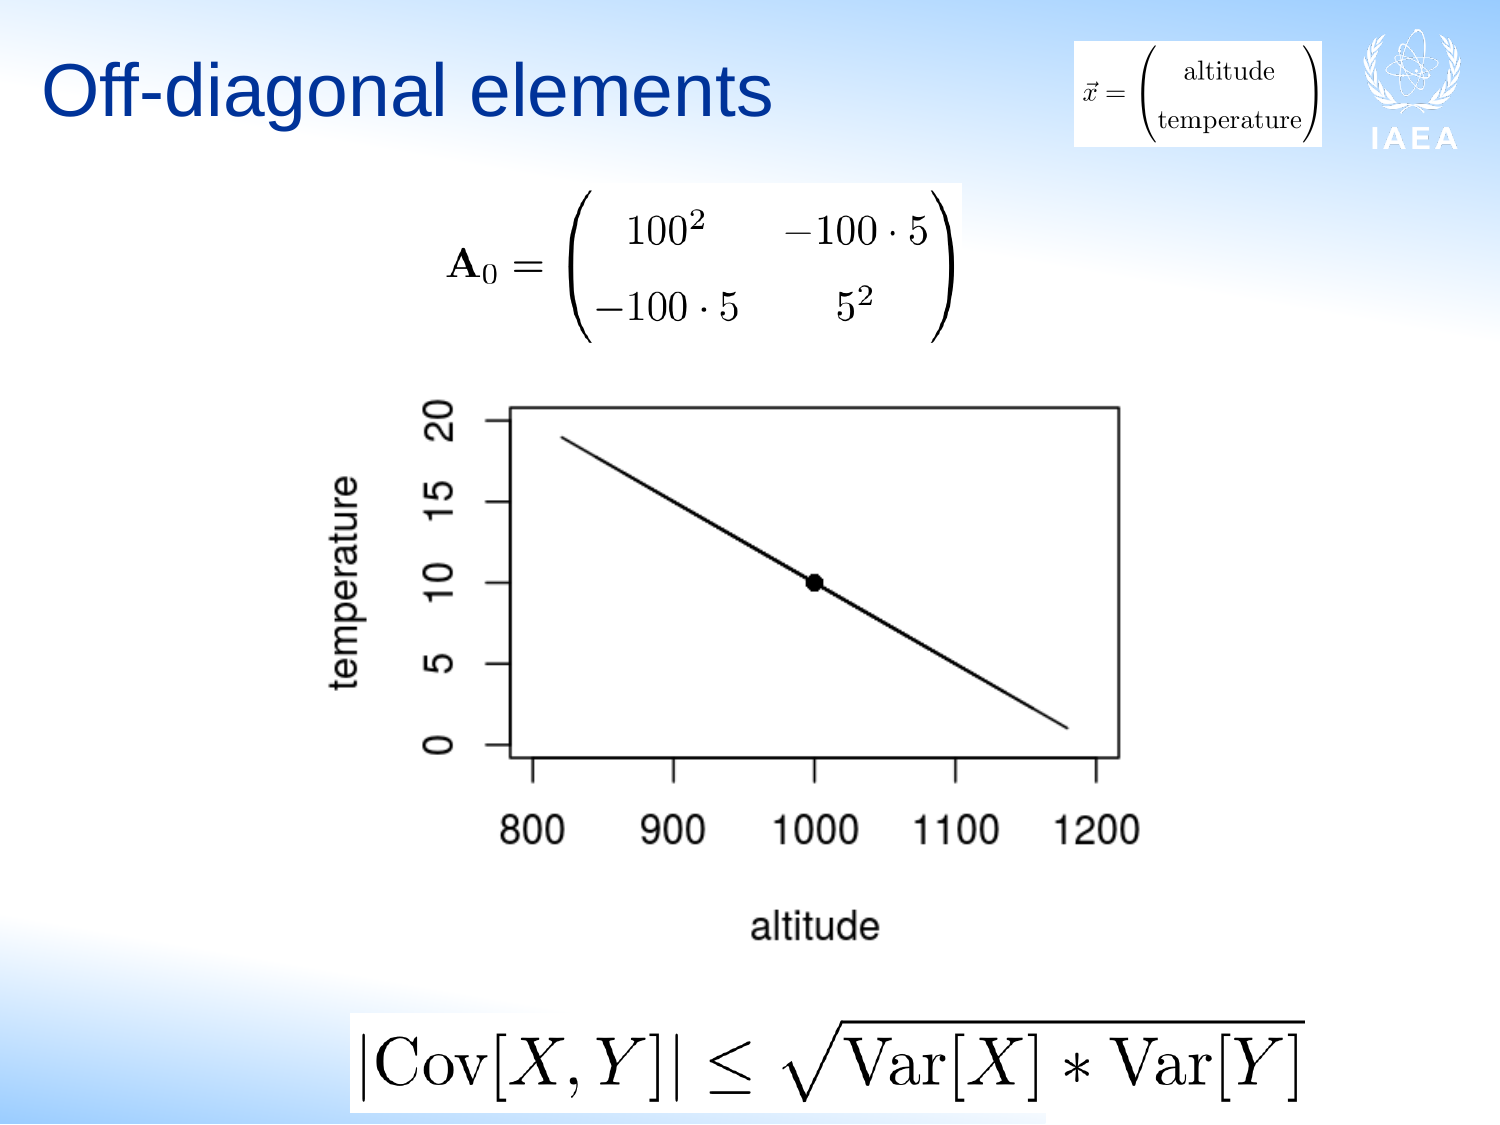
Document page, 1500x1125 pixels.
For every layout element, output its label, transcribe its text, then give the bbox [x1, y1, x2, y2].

picture [295, 384, 1143, 950]
picture [1363, 29, 1461, 149]
picture [439, 183, 962, 350]
title Off-diagonal elements [41, 5, 1241, 174]
picture [350, 1013, 1312, 1113]
picture [1074, 41, 1322, 147]
